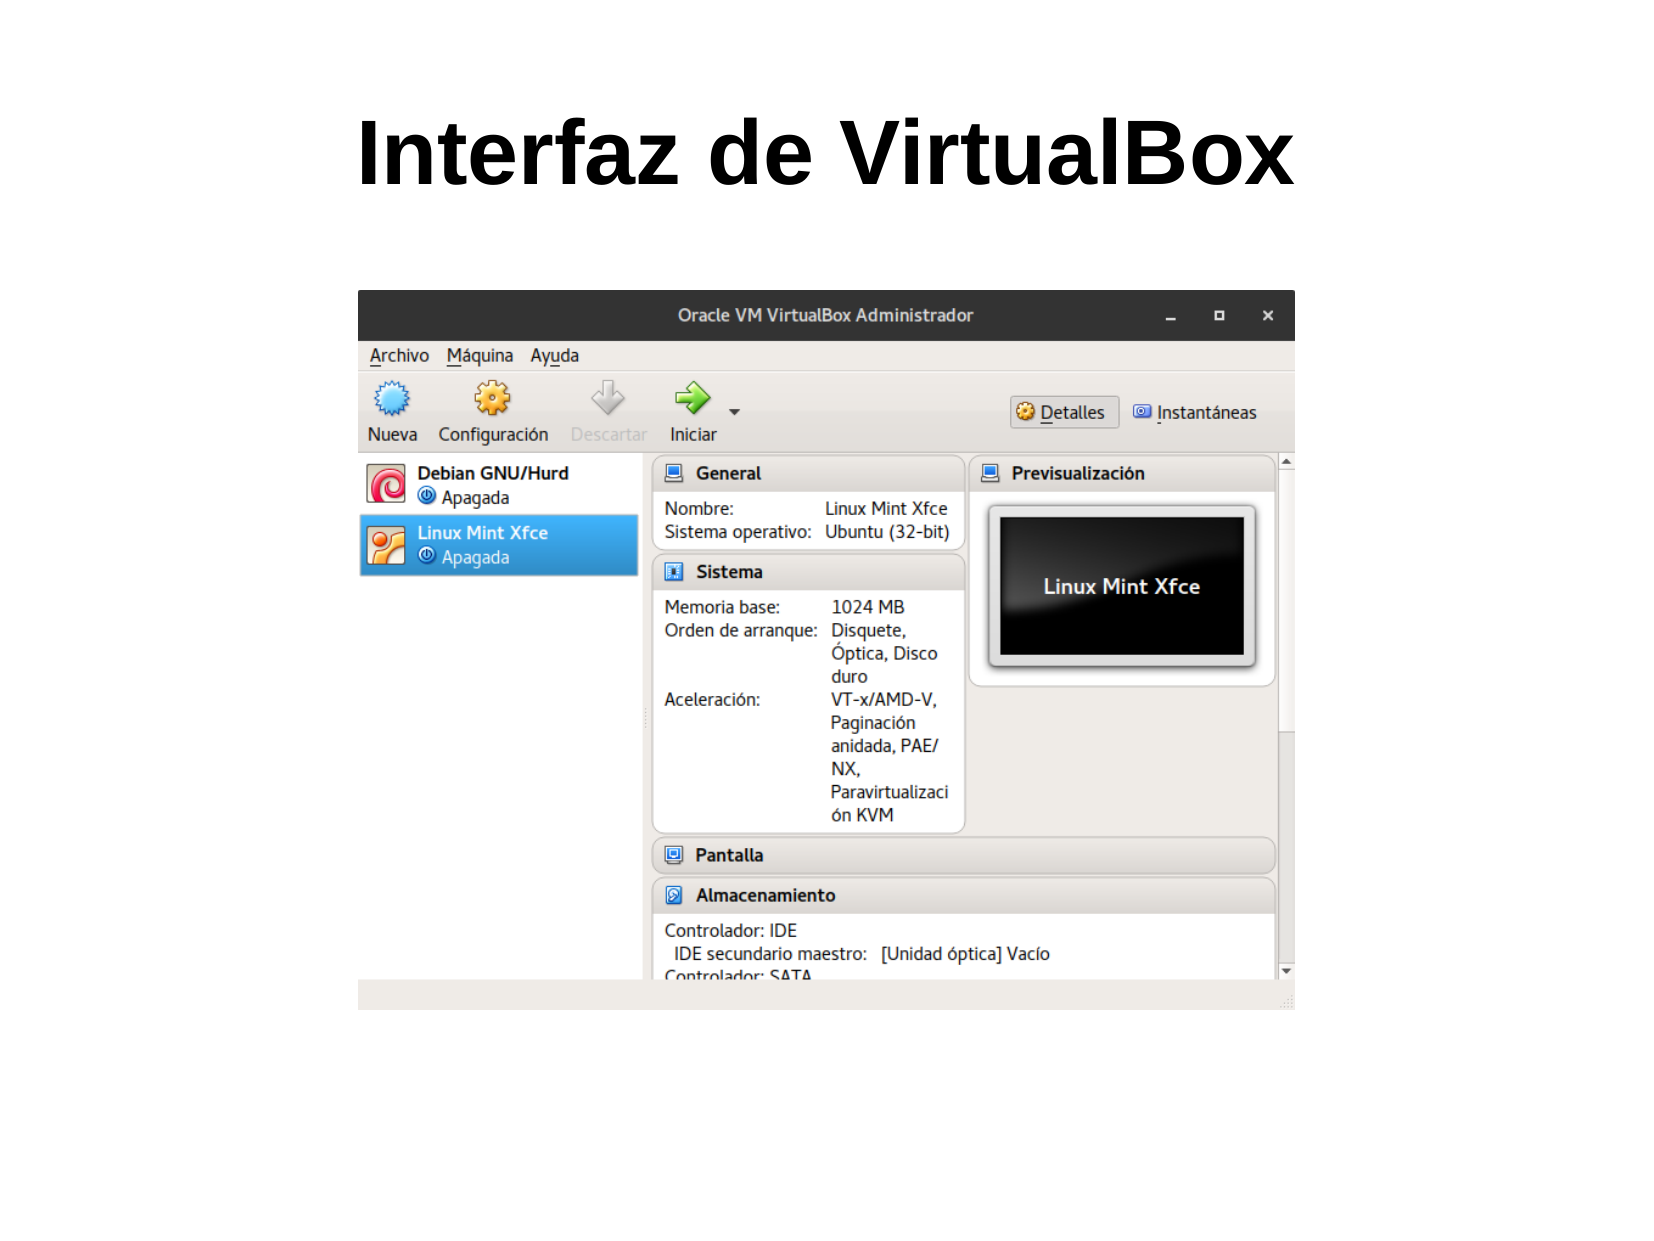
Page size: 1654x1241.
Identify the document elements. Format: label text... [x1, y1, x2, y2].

picture [358, 290, 1295, 1010]
title Interfaz de VirtualBox [82, 49, 1571, 257]
